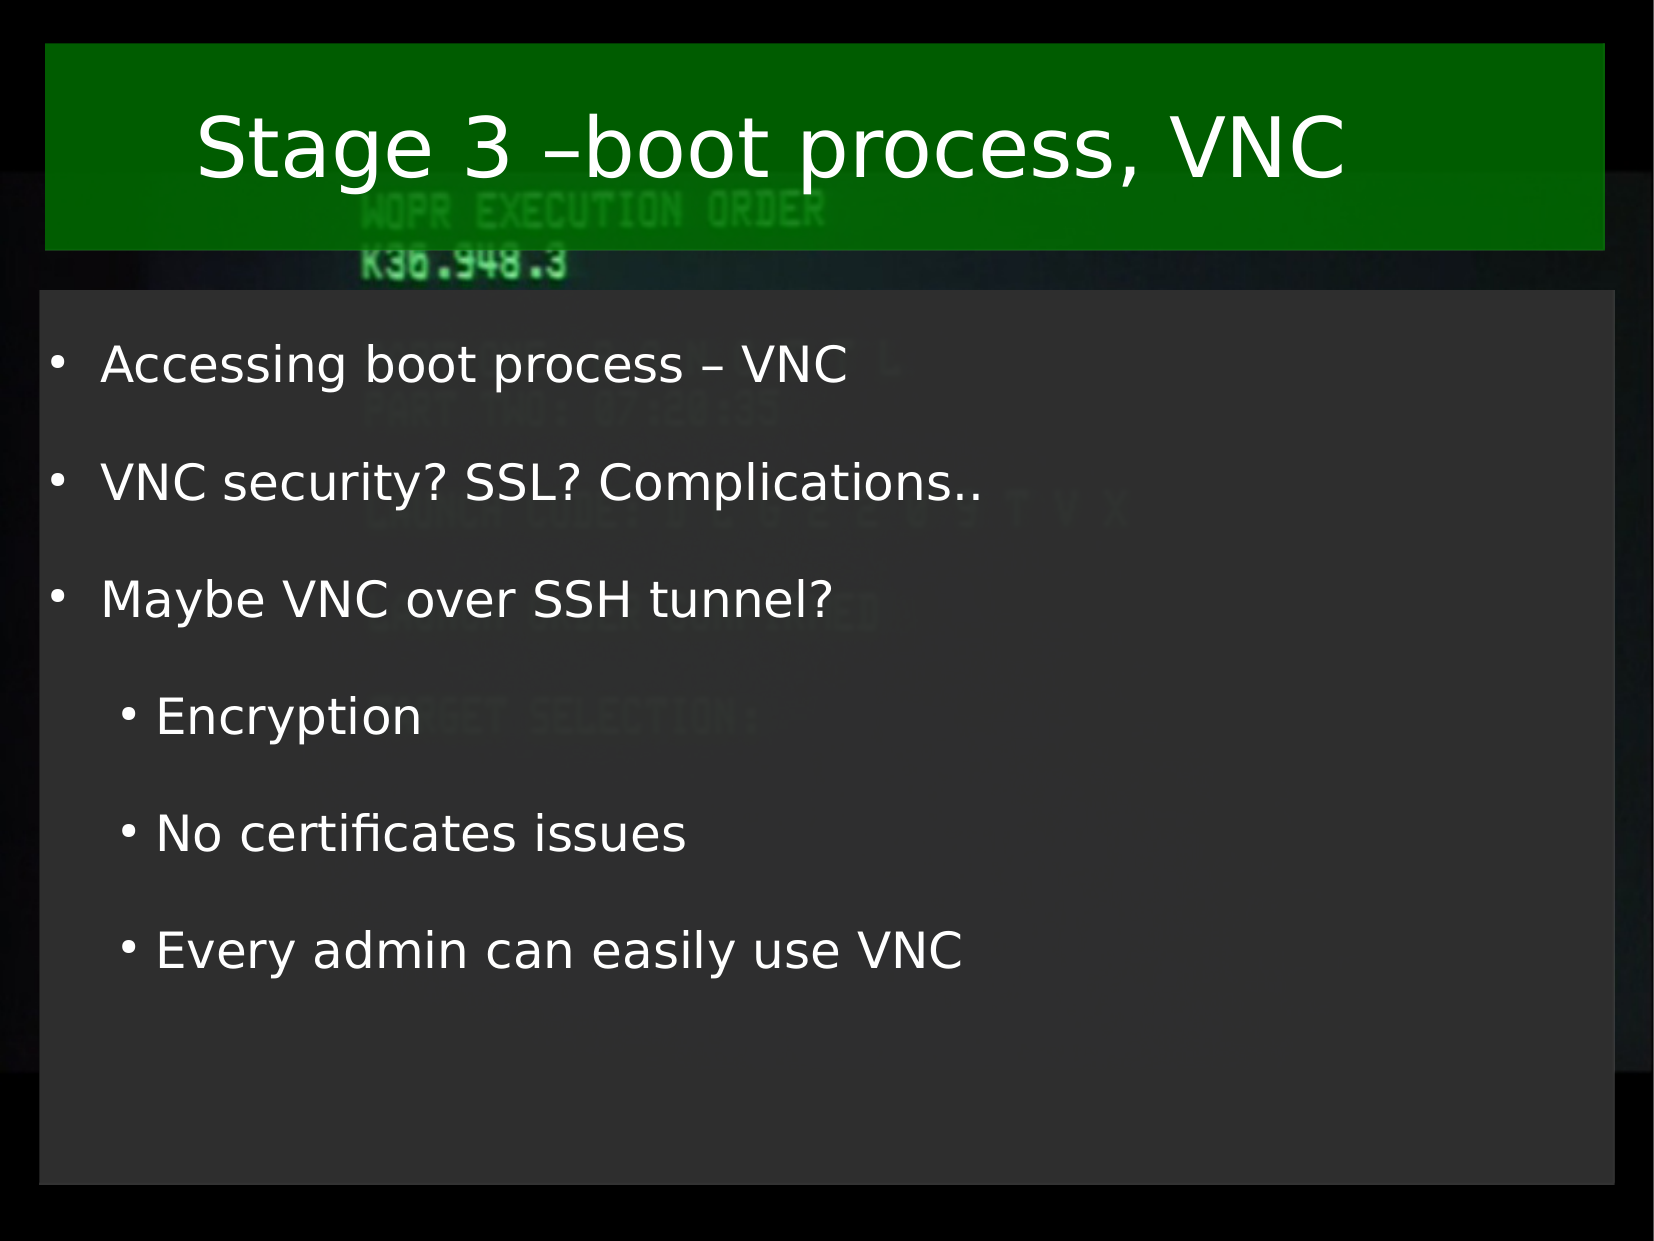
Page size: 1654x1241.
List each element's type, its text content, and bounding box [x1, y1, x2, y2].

text_box Accessing boot process – VNC VNC security? SSL? Complications.. Maybe VNC over SSH tunnel? Encryption No certificates issues Every admin can easily use VNC [39, 290, 1615, 1185]
picture [0, 0, 1654, 1241]
title Stage 3 –boot process, VNC [45, 43, 1605, 251]
